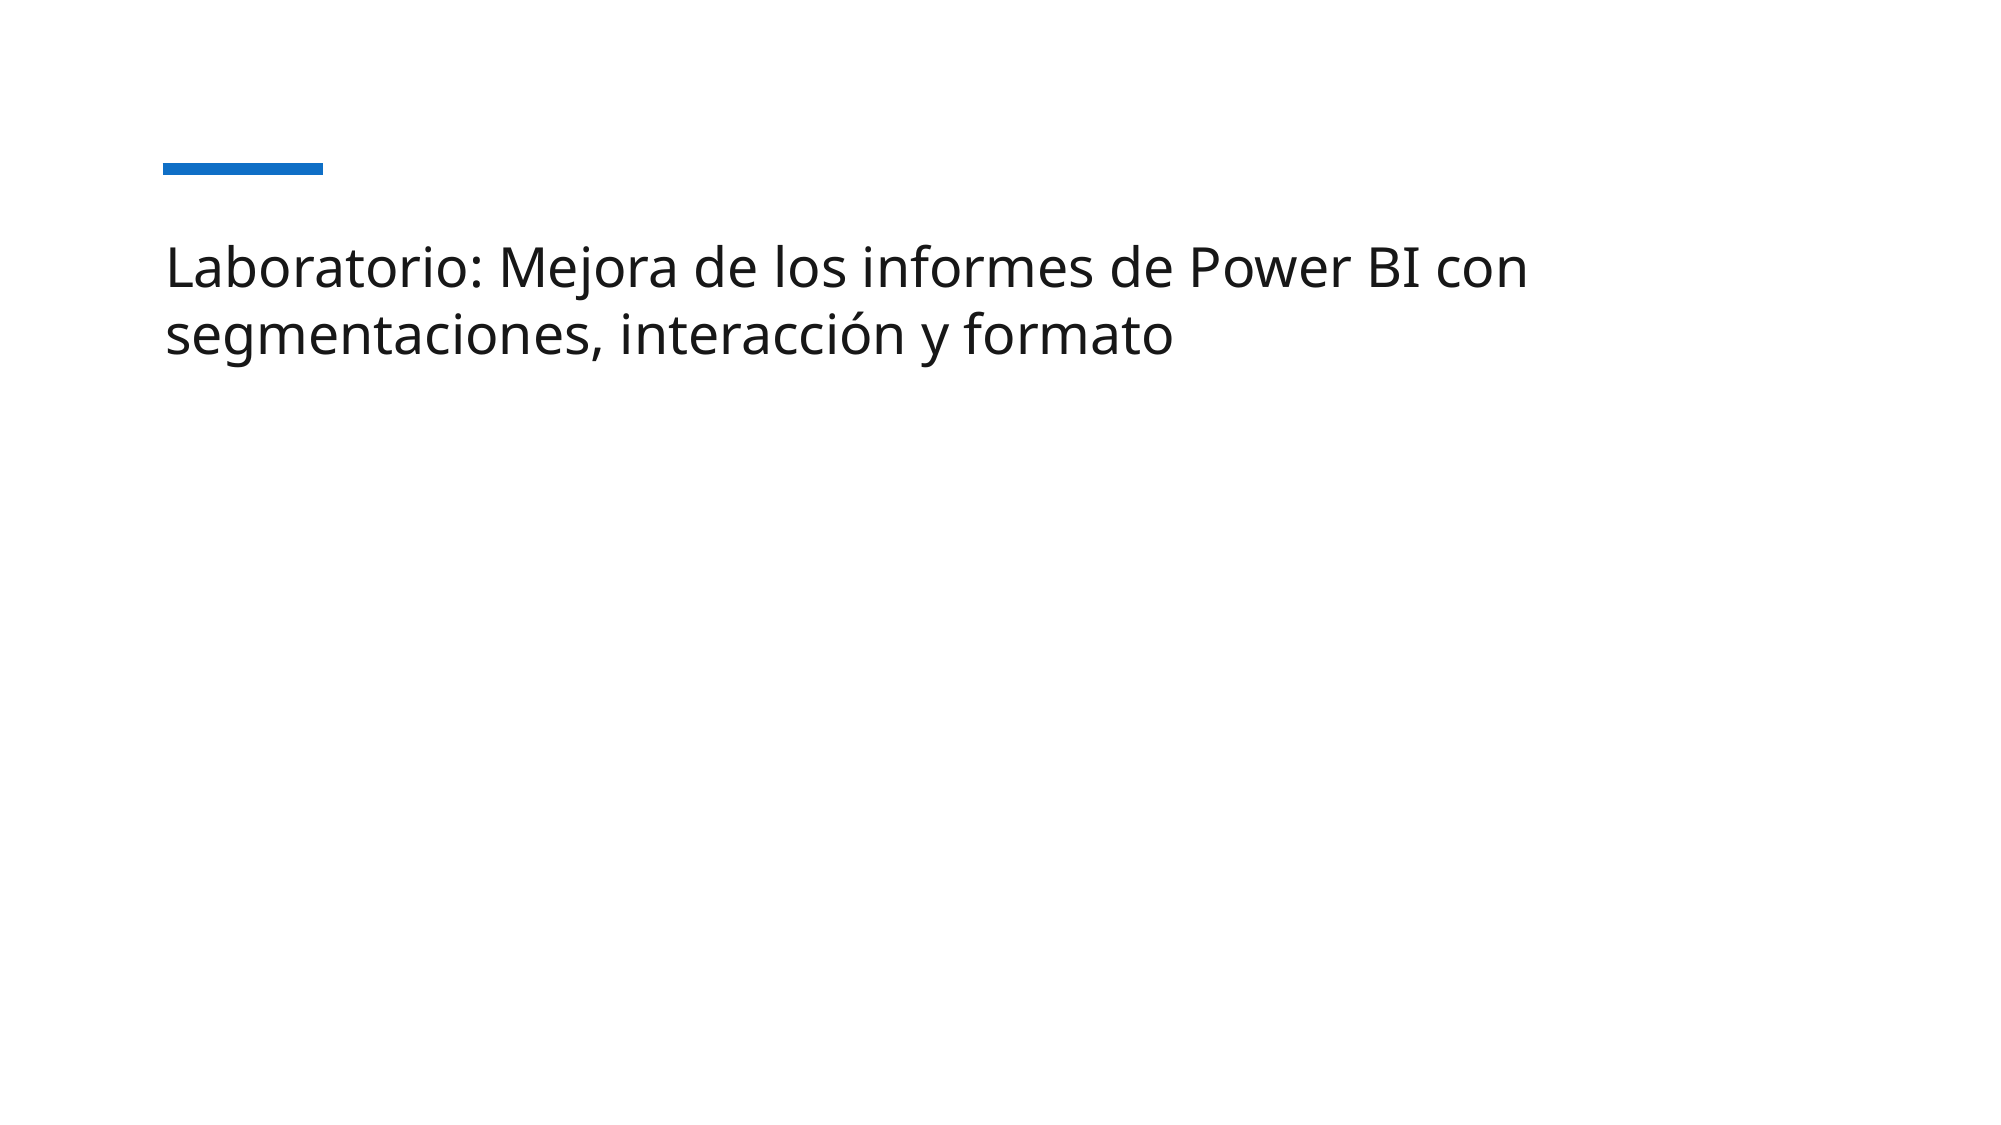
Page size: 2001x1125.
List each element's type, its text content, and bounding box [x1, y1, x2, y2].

title Laboratorio: Mejora de los informes de Power BI con segmentaciones, interacción y formato [150, 224, 1851, 441]
